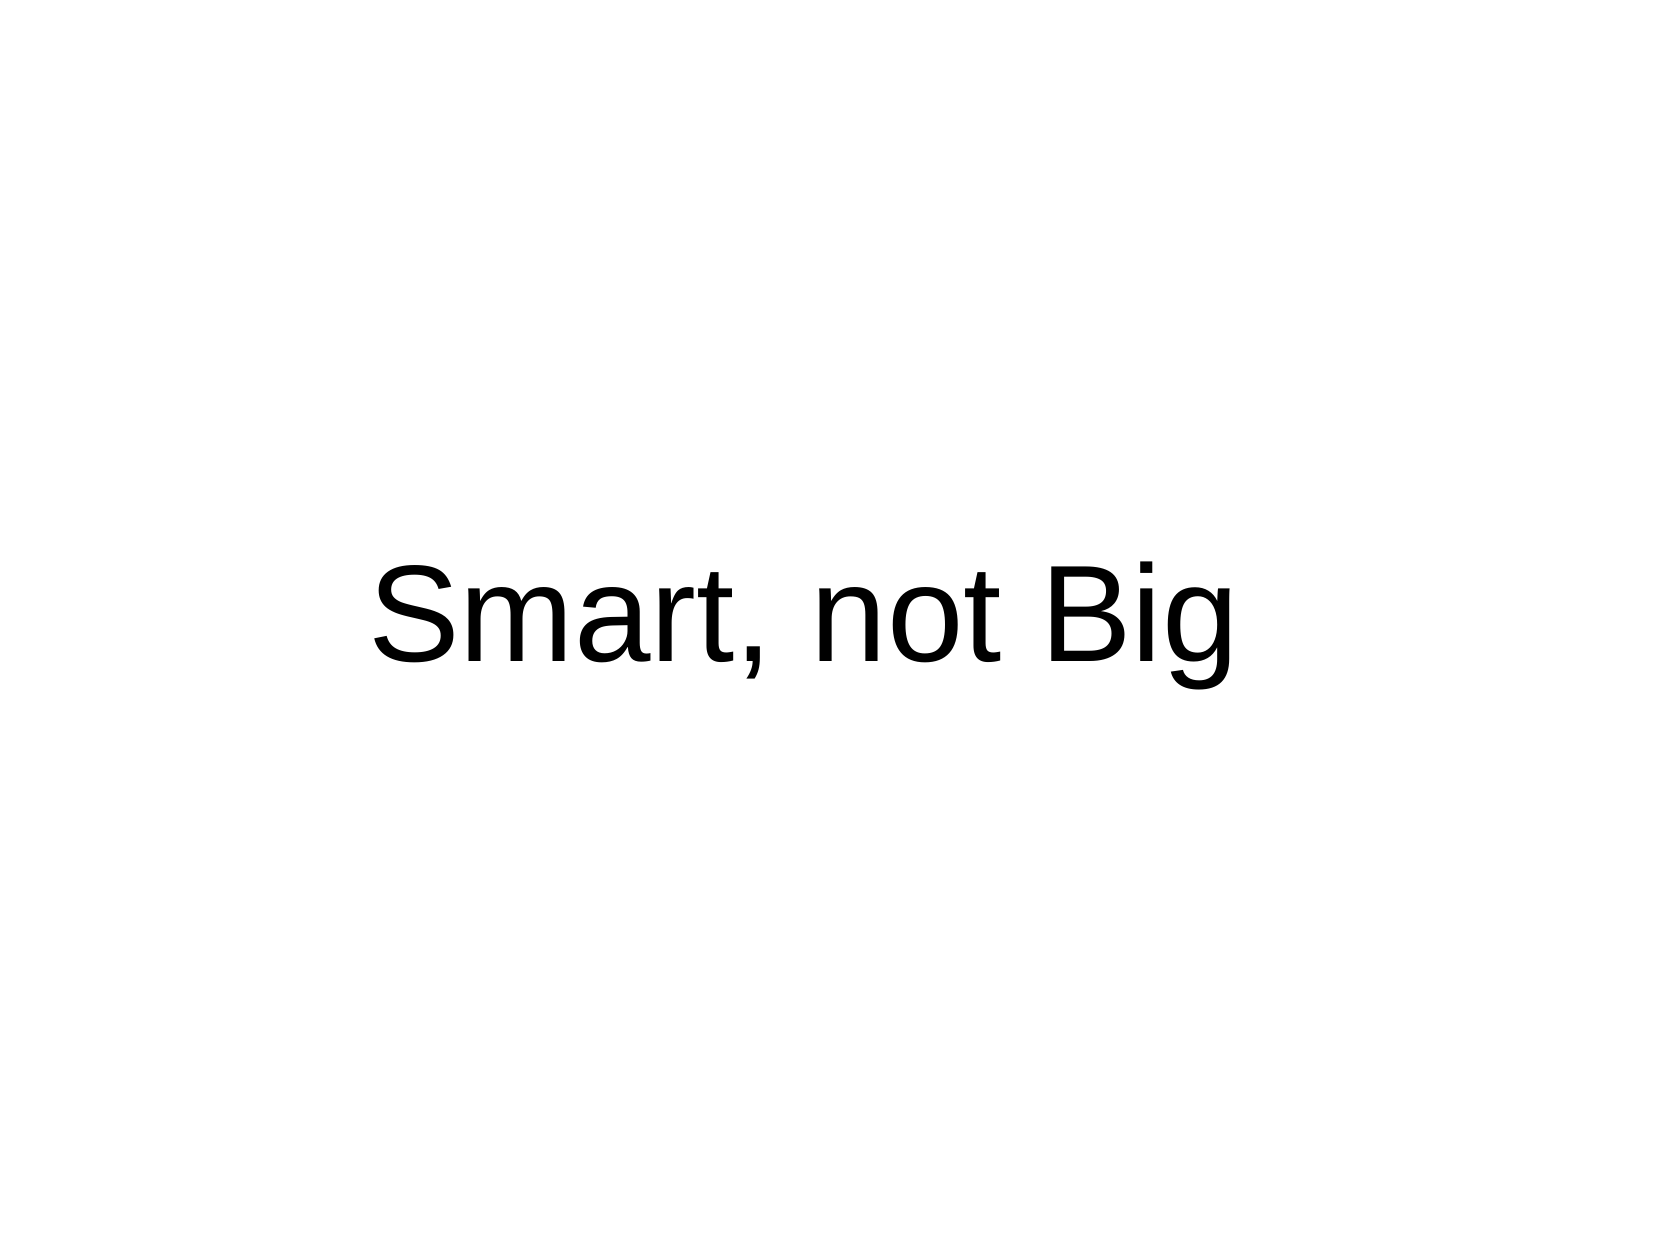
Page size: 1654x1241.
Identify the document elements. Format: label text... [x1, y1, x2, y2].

title Smart, not Big [60, 510, 1548, 718]
